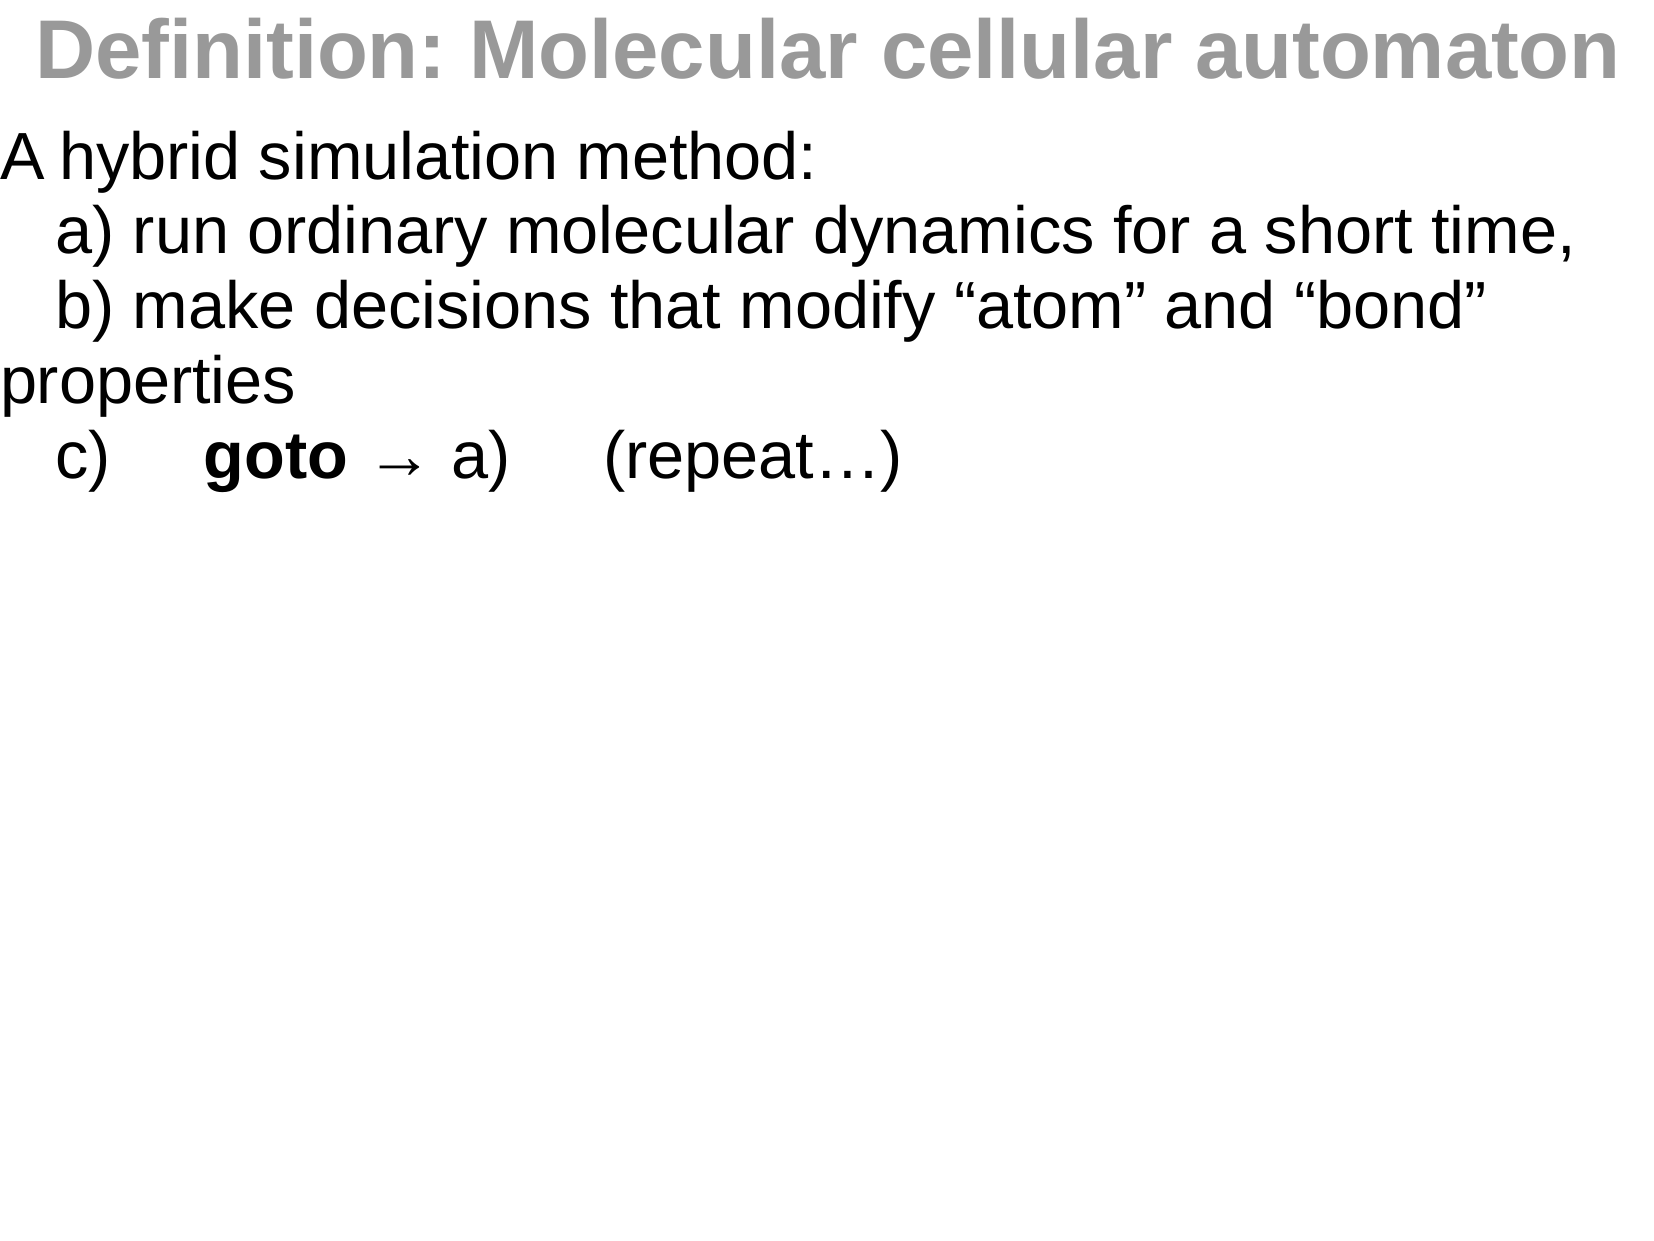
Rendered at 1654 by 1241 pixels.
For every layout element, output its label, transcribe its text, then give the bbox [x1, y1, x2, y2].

title Definition: Molecular cellular automaton [0, 0, 1654, 85]
text_box A hybrid simulation method: a) run ordinary molecular dynamics for a short time, b) make decisions that modify “atom” and “bond” properties c) goto → a) (repeat…) [0, 85, 1654, 526]
